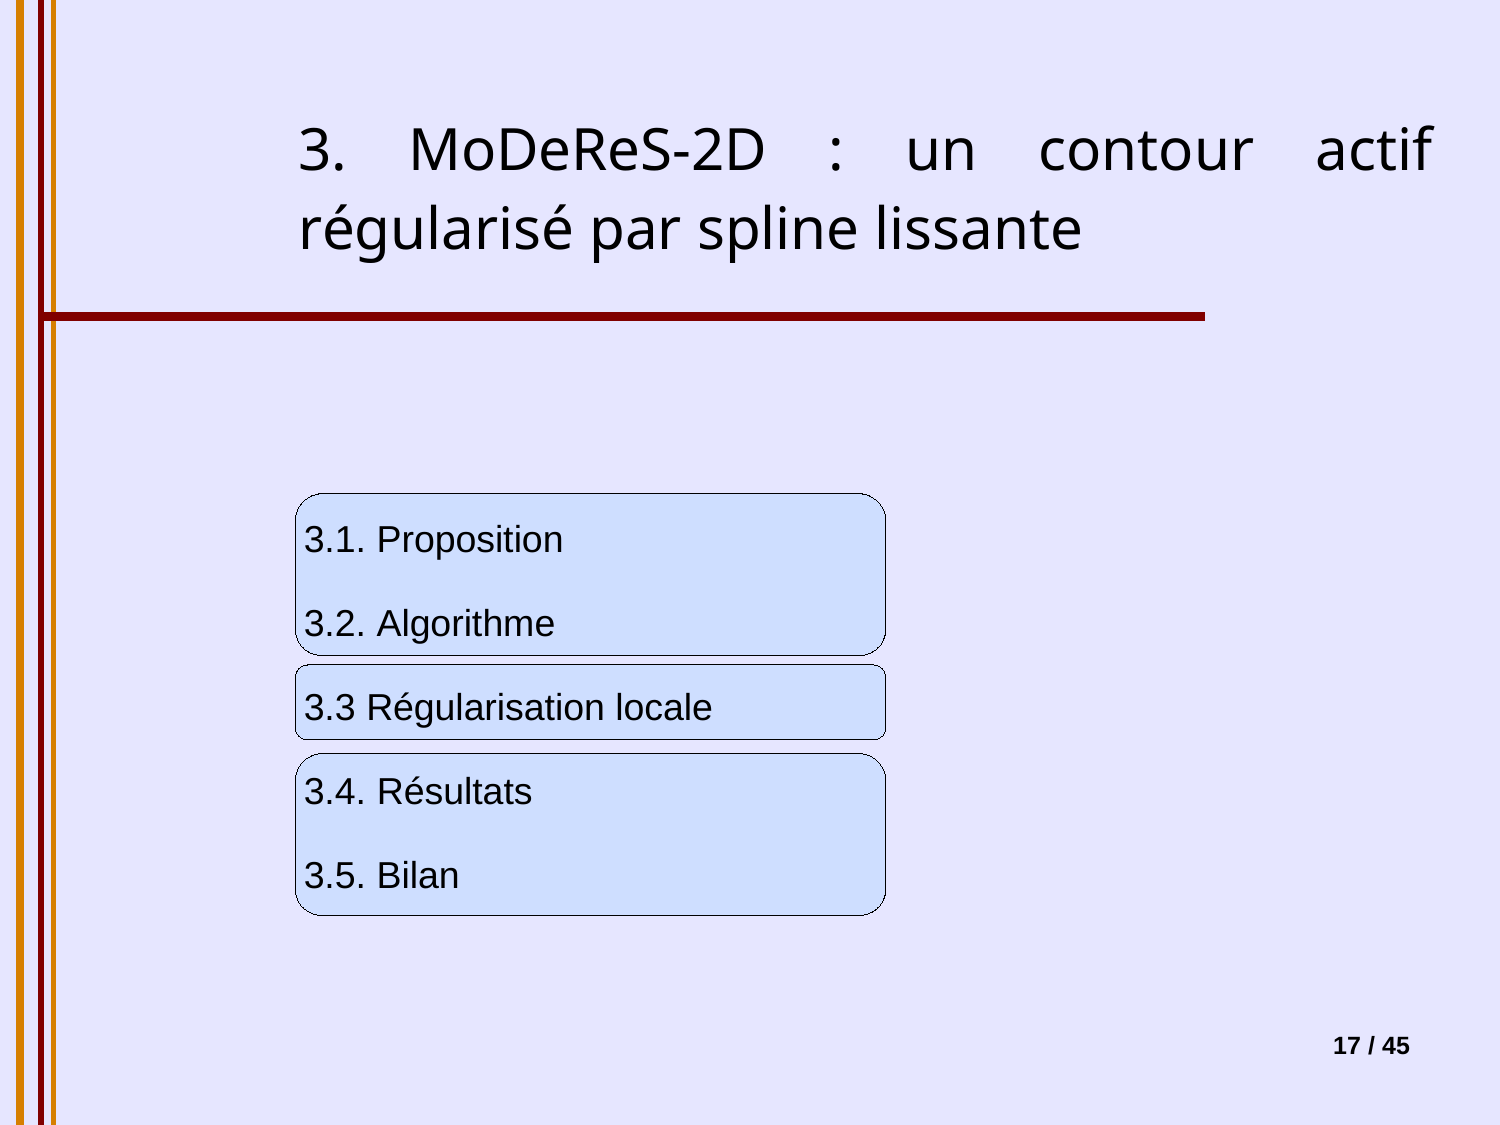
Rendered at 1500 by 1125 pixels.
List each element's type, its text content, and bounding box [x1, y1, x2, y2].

text_box [300, 753, 886, 916]
title 3. MoDeReS-2D : un contour actif régularisé par spline lissante [283, 66, 1447, 308]
text_box 3.1. Proposition 3.2. Algorithme 3.3 Régularisation locale 3.4. Résultats 3.5. Bilan [289, 511, 729, 905]
text_box [297, 493, 886, 656]
text_box [729, 664, 886, 740]
